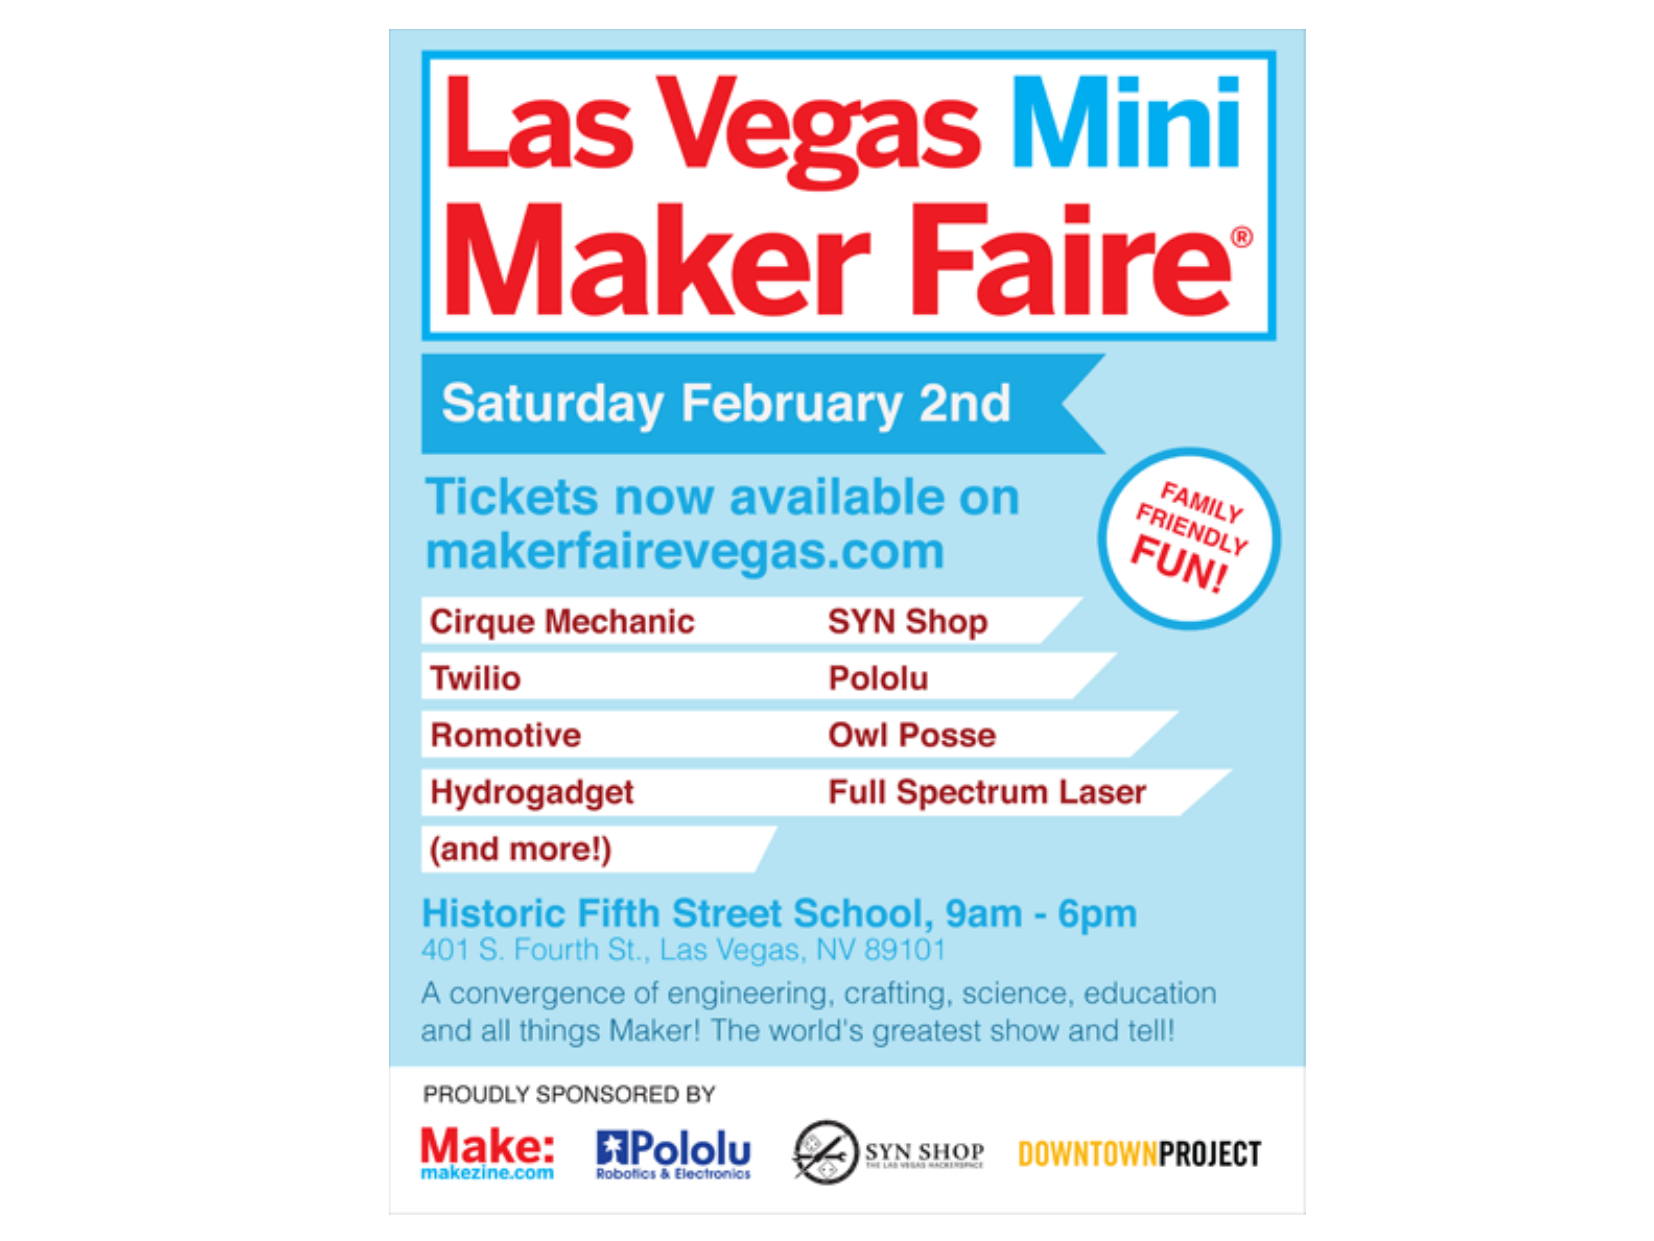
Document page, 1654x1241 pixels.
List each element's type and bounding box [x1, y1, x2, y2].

picture [389, 29, 1306, 1216]
